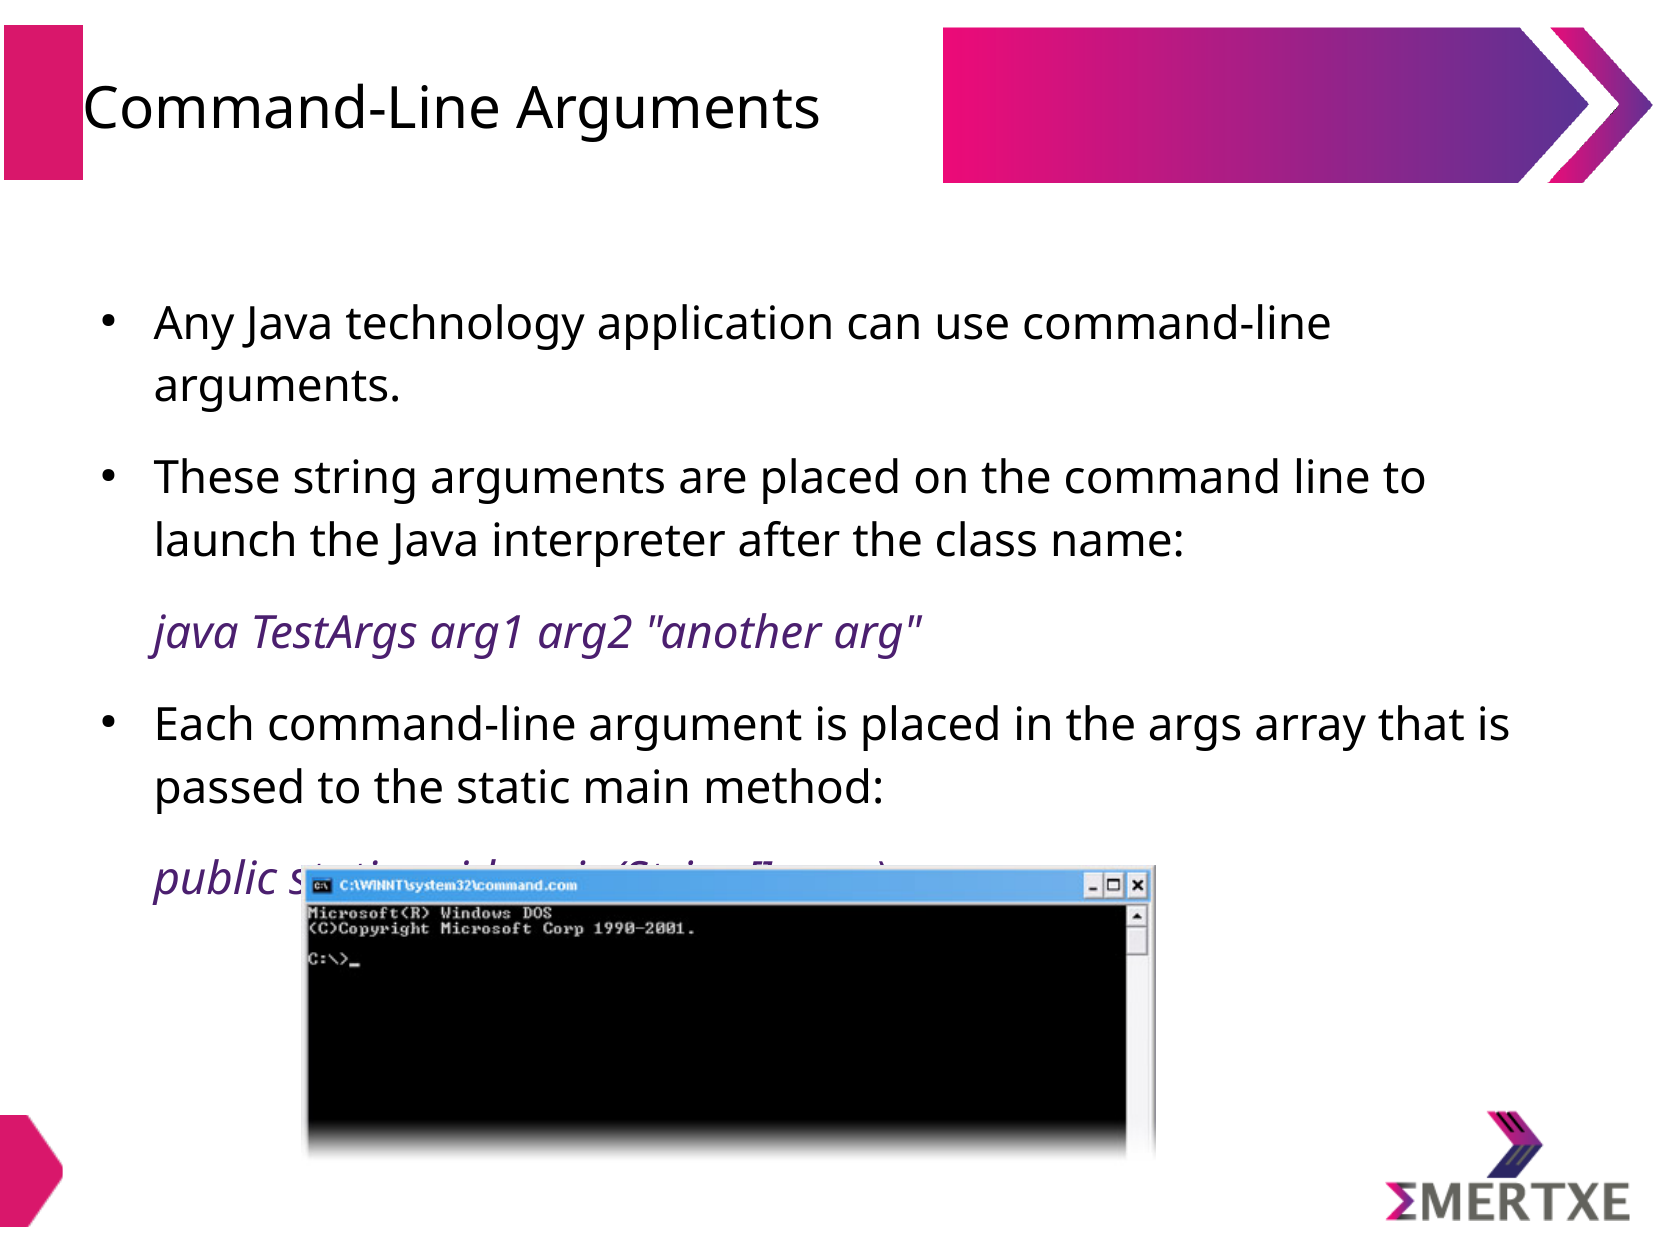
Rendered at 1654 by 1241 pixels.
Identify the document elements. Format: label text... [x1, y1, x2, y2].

picture [301, 865, 1156, 1171]
title Command-Line Arguments [82, 2, 1571, 210]
picture [1385, 1107, 1631, 1221]
list Any Java technology application can use command-line arguments. These string arguments are placed on the command line to launch the Java interpreter after the class name: java TestArgs arg1 arg2 "another arg" Each command-line argument is placed in the args array that is passed to the static main method: public static void main(String[] args) [82, 290, 1571, 1010]
picture [1571, 27, 1653, 183]
